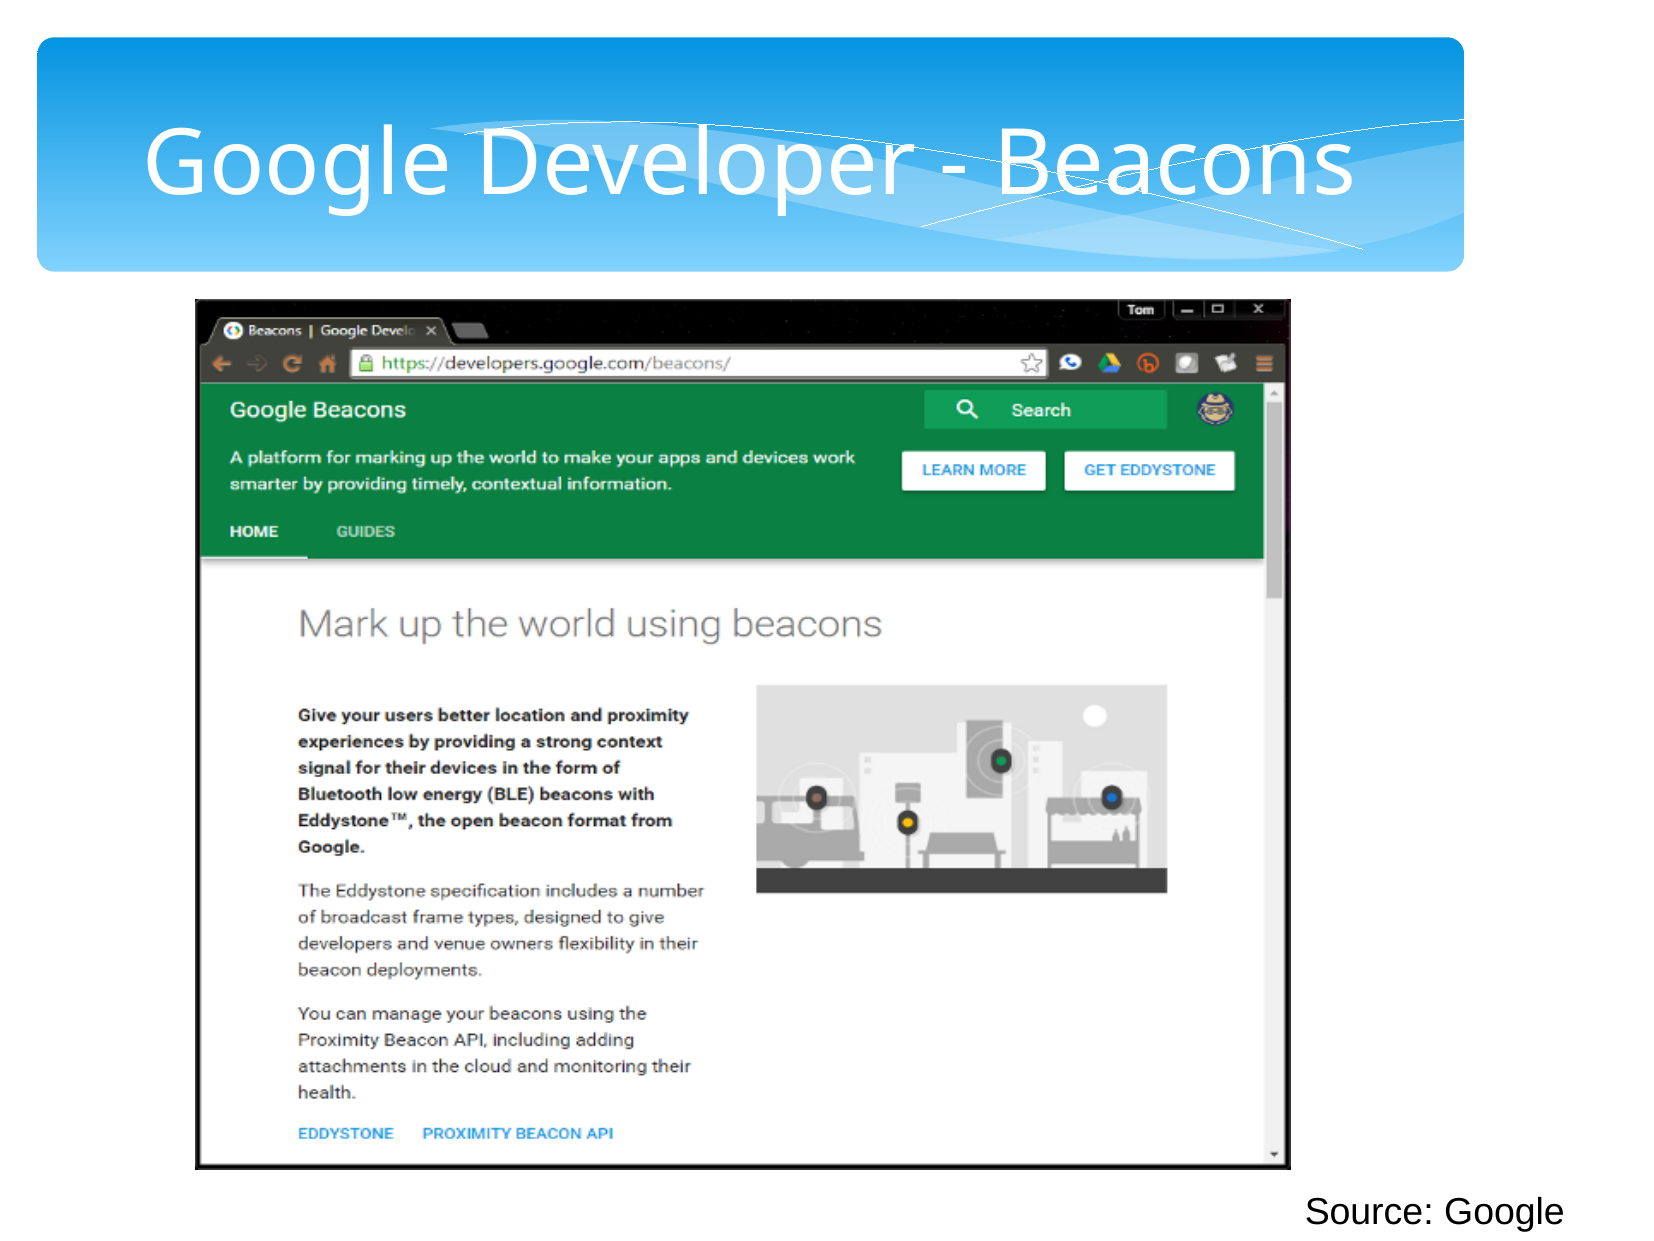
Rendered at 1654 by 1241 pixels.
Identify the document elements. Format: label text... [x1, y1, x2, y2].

picture [195, 299, 1291, 1171]
title Google Developer - Beacons [74, 55, 1425, 261]
text_box Source: Google [1290, 1183, 1654, 1241]
